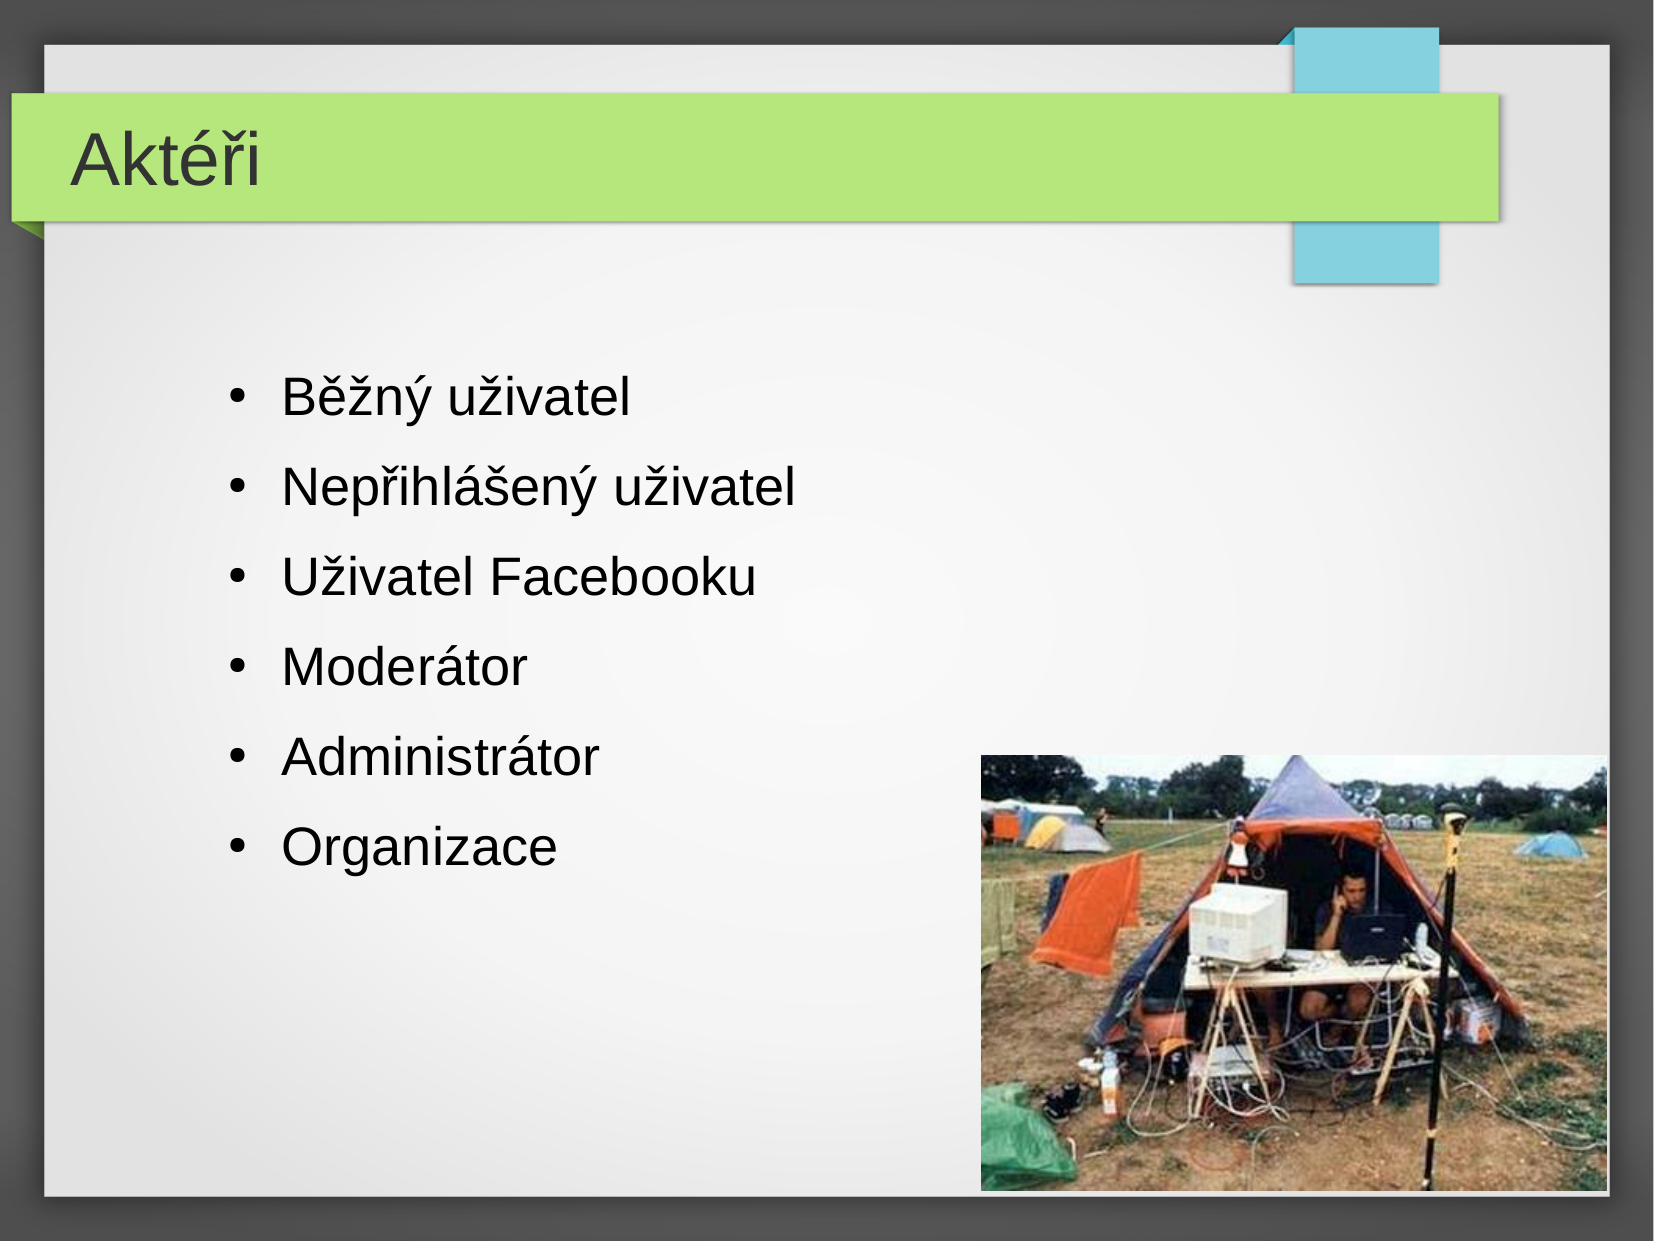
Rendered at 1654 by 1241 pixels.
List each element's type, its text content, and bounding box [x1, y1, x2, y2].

title Aktéři [70, 106, 1229, 213]
picture [0, 0, 1654, 1241]
list Běžný uživatel Nepřihlášený uživatel Uživatel Facebooku Moderátor Administrátor Organizace [210, 366, 1654, 1086]
